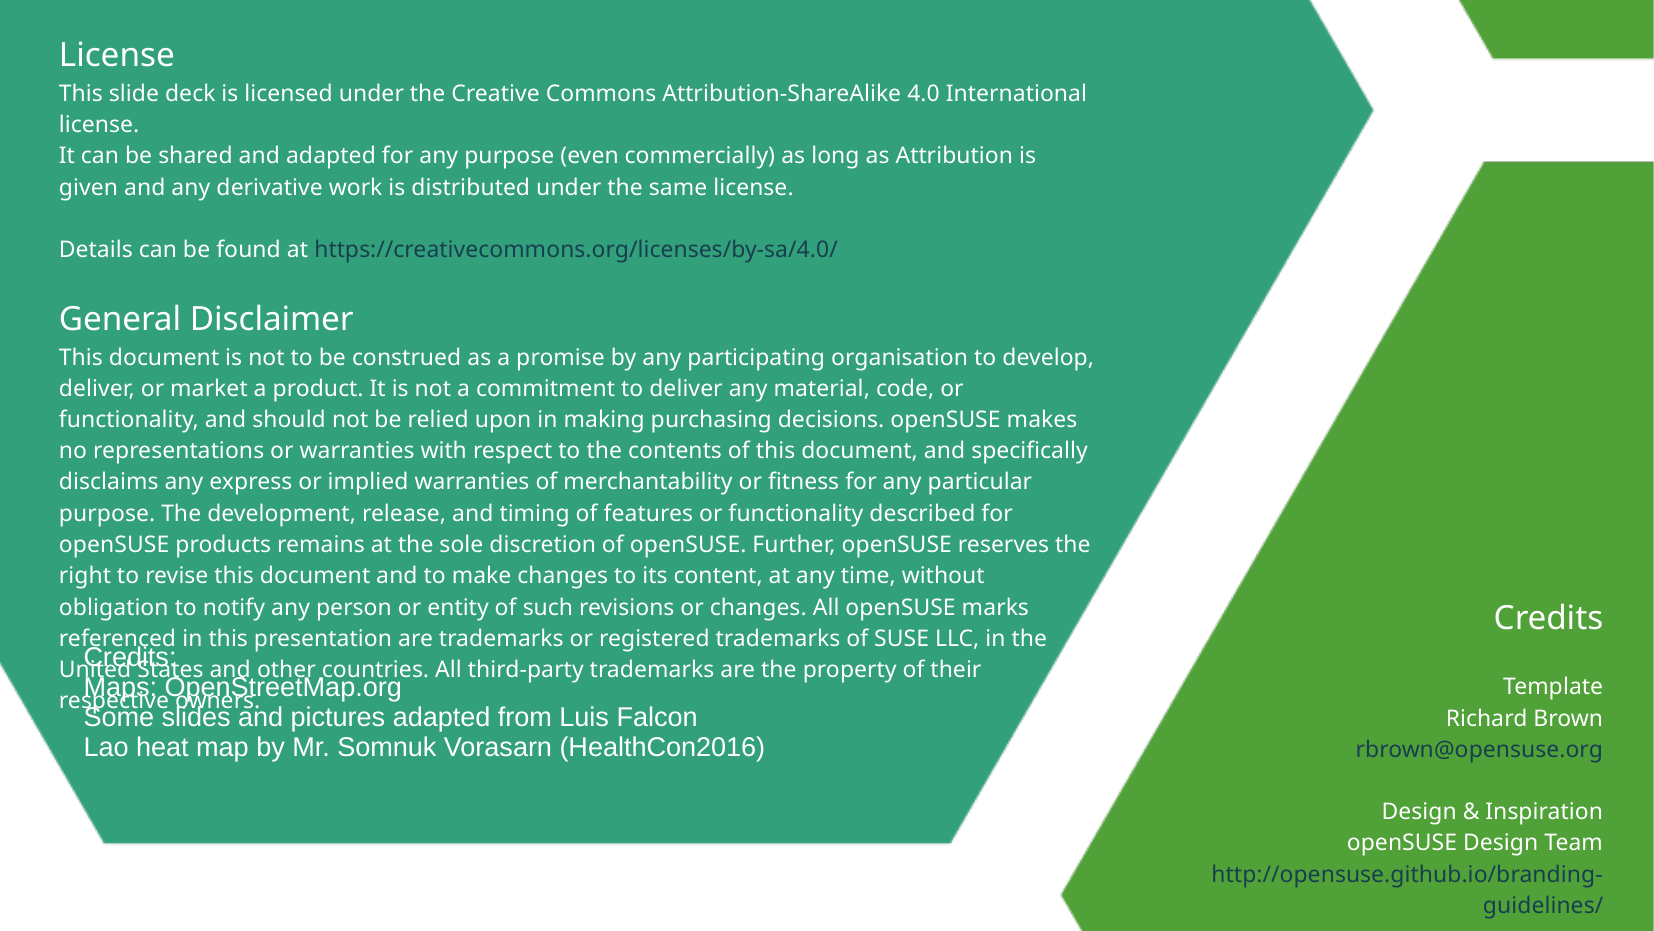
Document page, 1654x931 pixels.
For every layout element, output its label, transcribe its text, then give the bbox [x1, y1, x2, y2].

picture [0, 0, 1654, 931]
text_box Credits: Maps: OpenStreetMap.org Some slides and pictures adapted from Luis Falcon Lao heat map by Mr. Somnuk Vorasarn (HealthCon2016) [68, 634, 780, 801]
